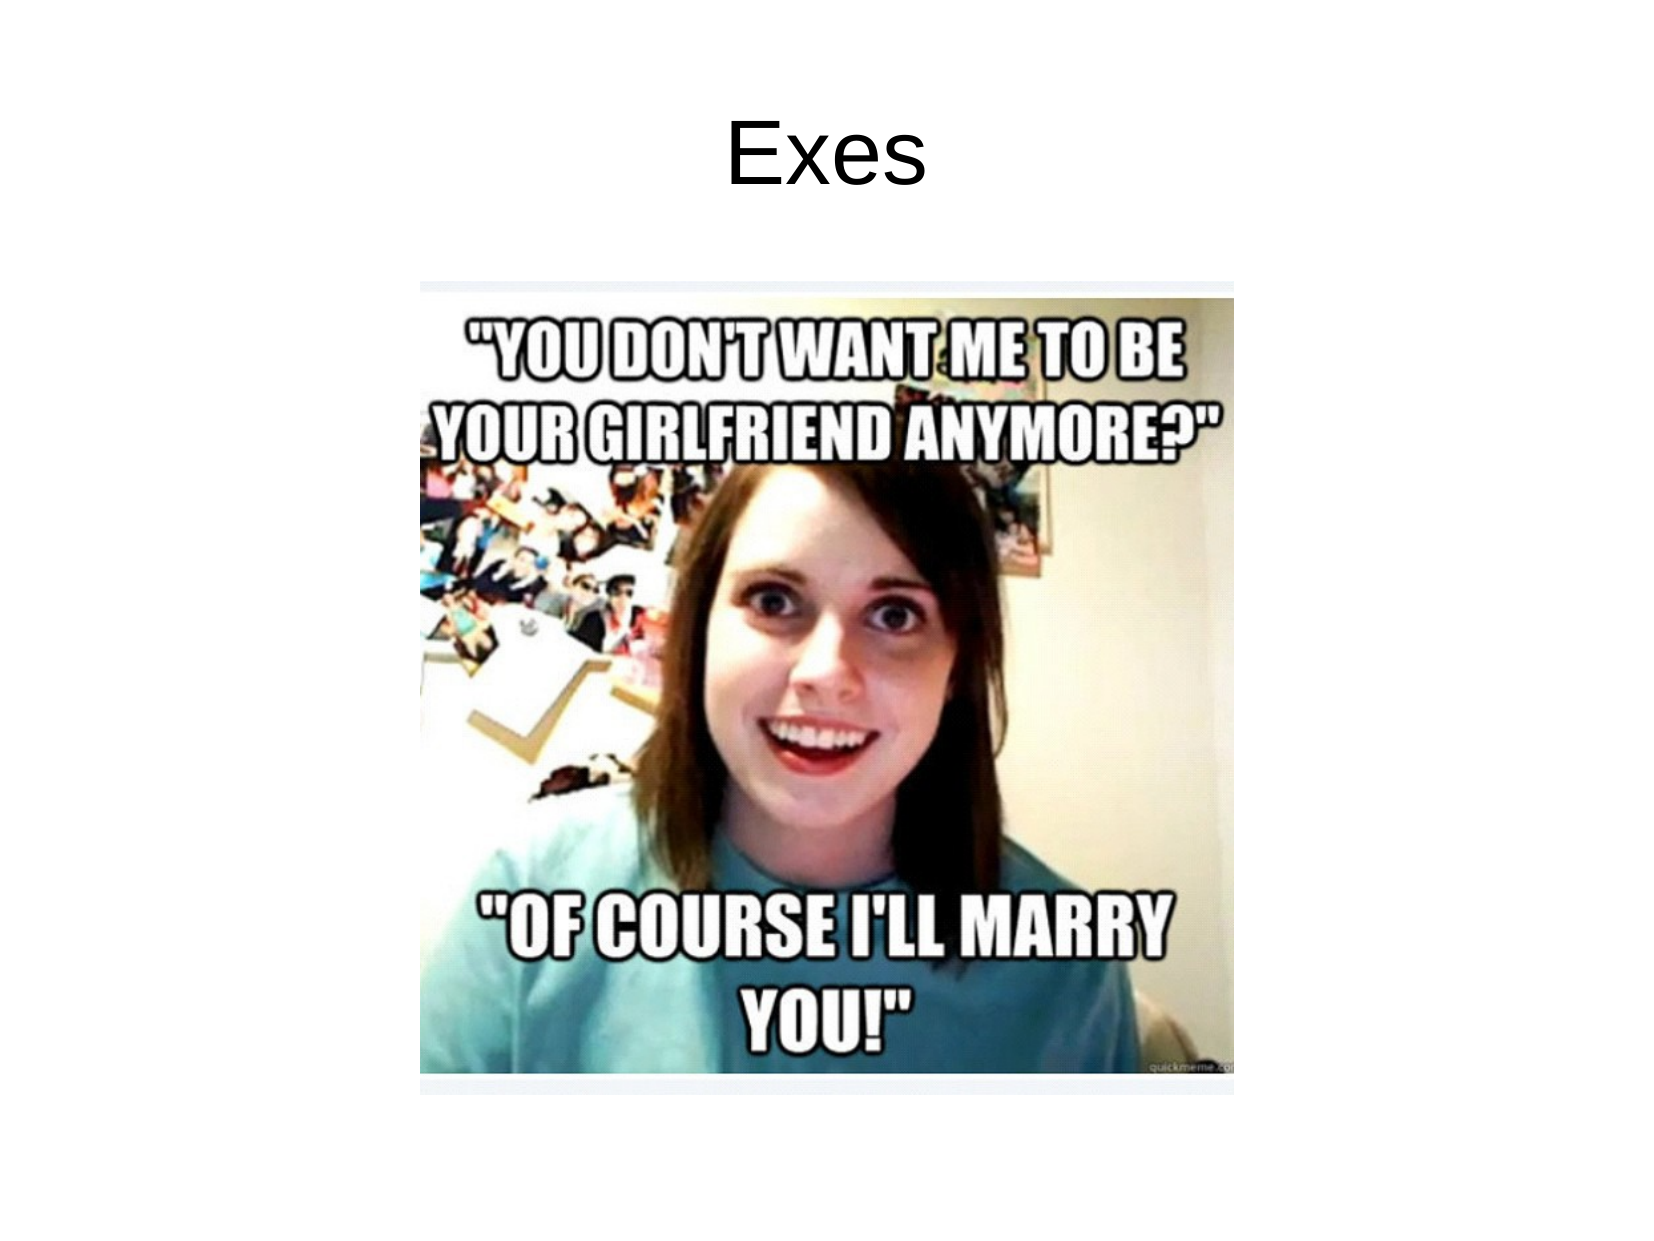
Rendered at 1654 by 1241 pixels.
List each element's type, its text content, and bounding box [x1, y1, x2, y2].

title Exes [82, 49, 1571, 257]
picture [420, 281, 1234, 1096]
